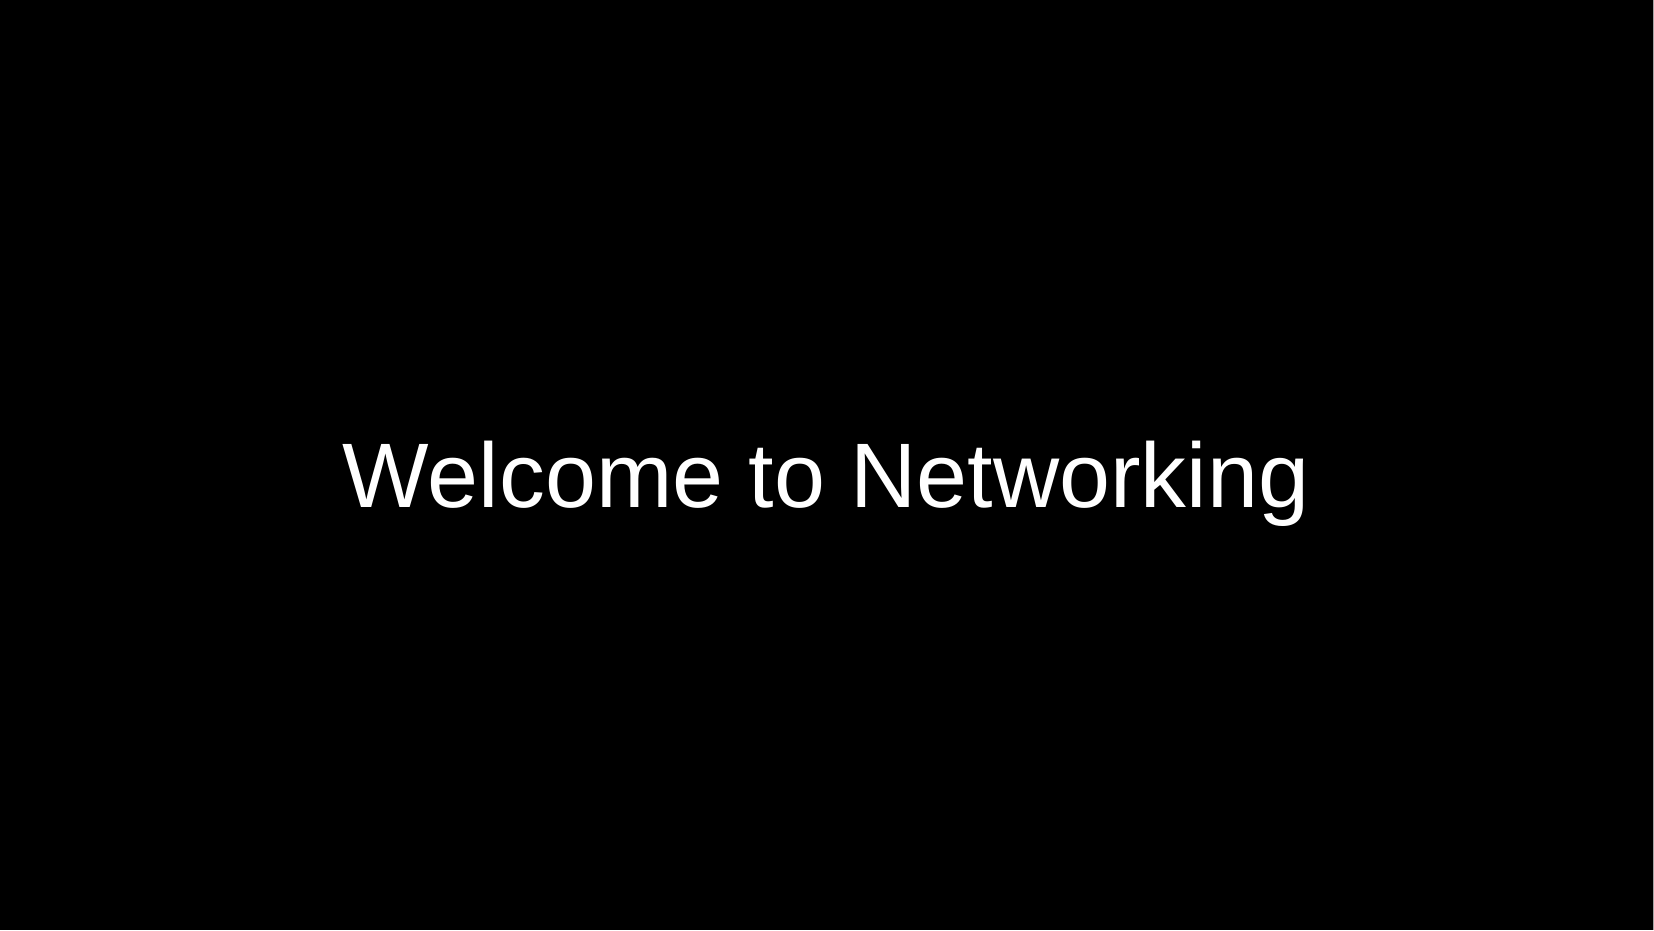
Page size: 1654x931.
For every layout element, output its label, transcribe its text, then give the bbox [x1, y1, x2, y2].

title Welcome to Networking [82, 398, 1571, 554]
